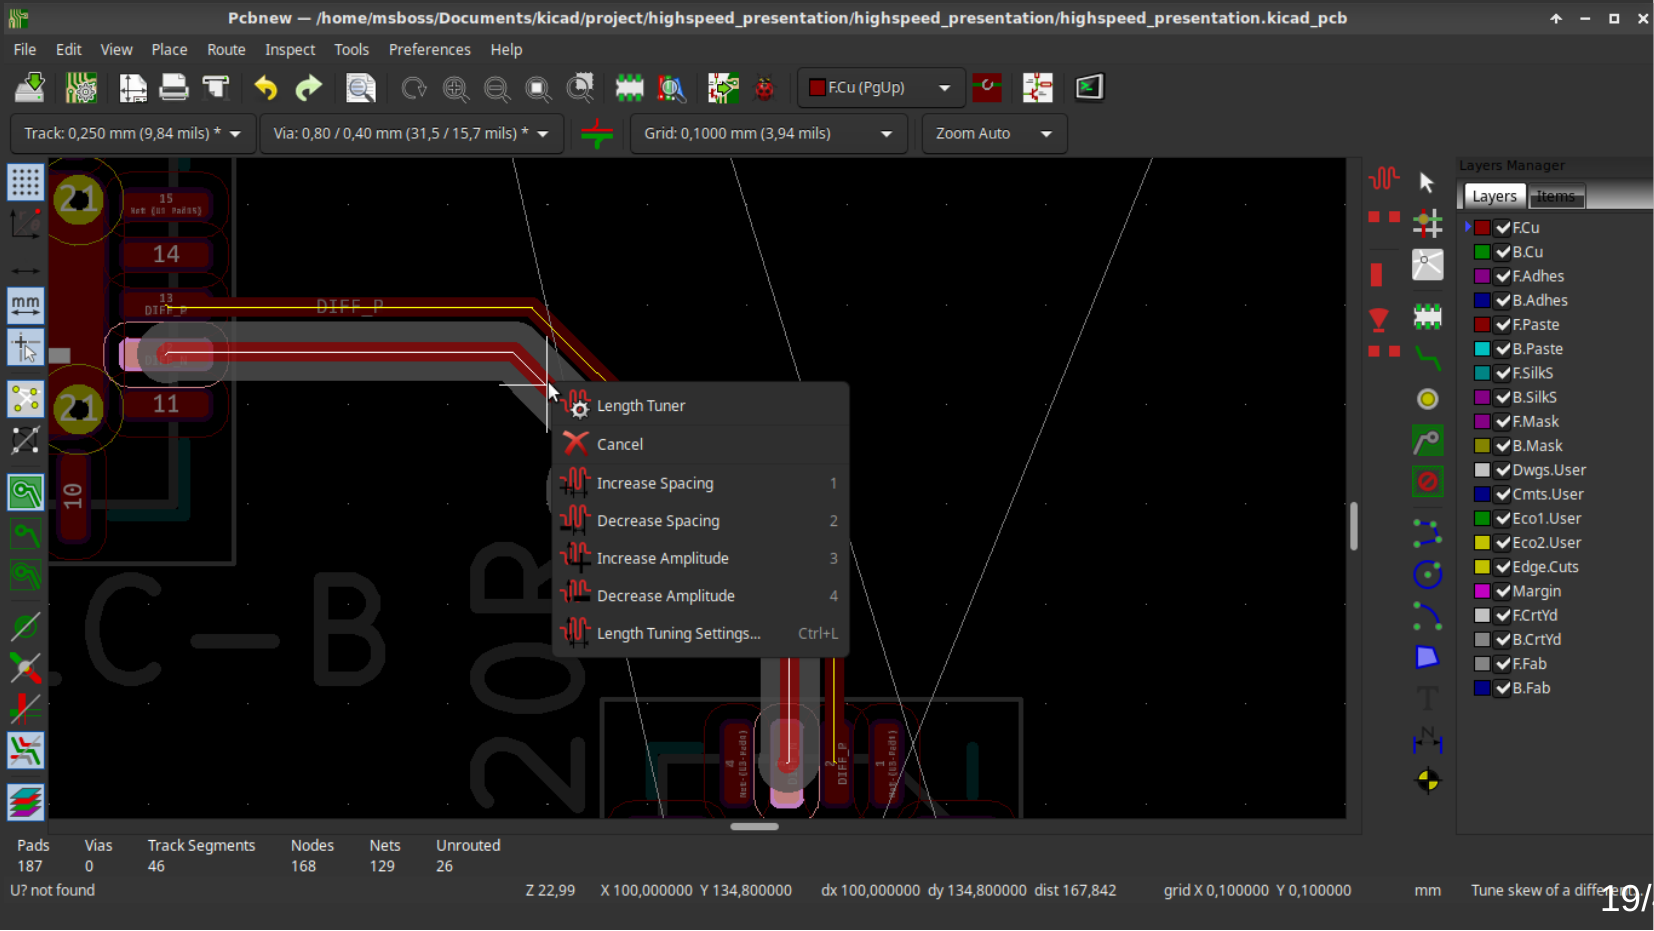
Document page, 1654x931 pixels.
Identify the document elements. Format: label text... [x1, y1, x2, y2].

text_box 1/46 [1515, 870, 1649, 927]
picture [4, 3, 1654, 903]
